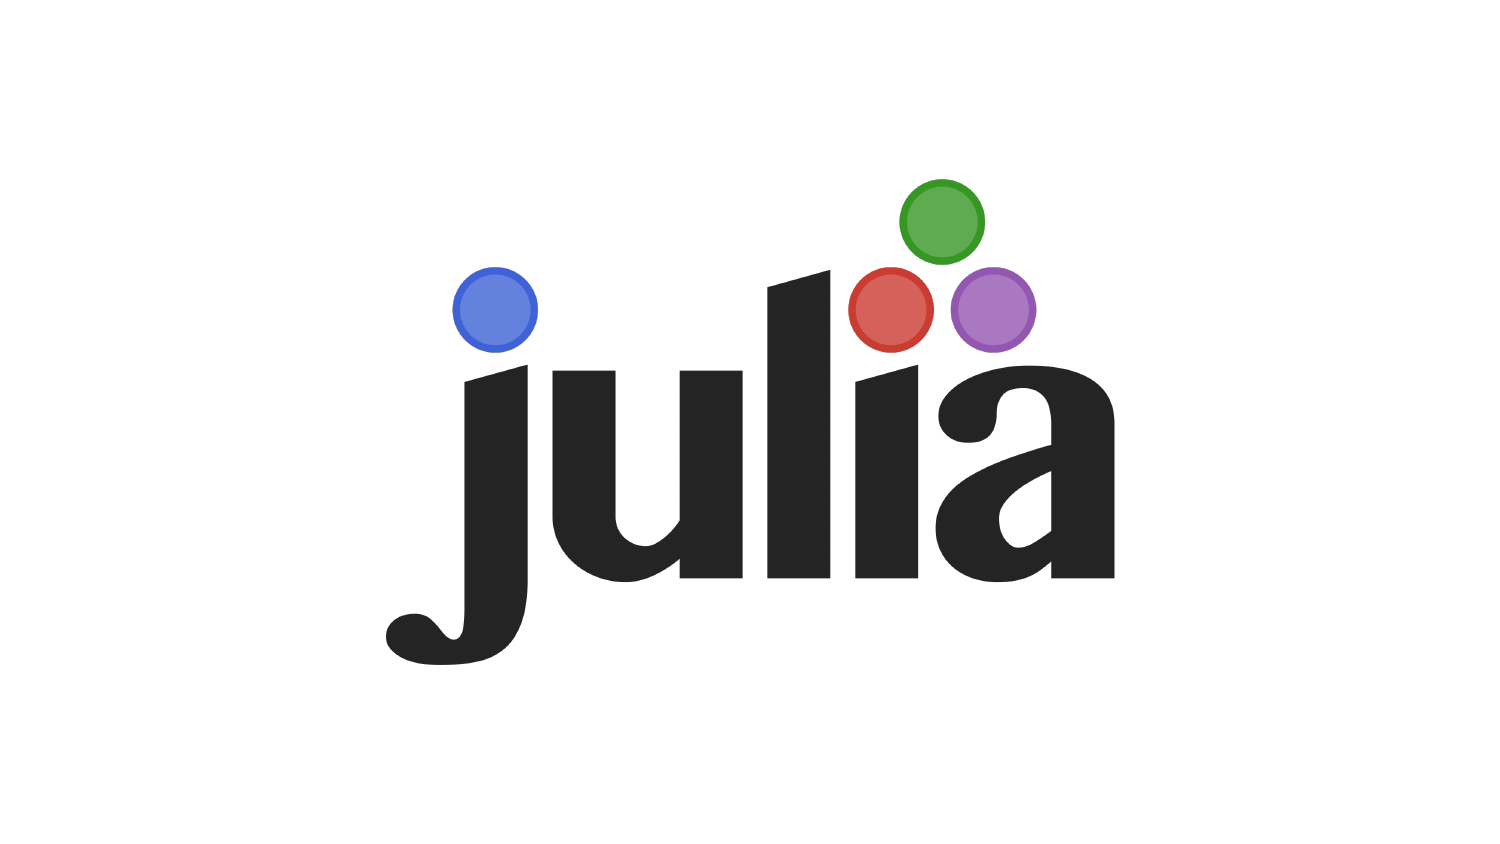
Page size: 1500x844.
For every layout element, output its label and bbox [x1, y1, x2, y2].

picture [376, 169, 1124, 675]
